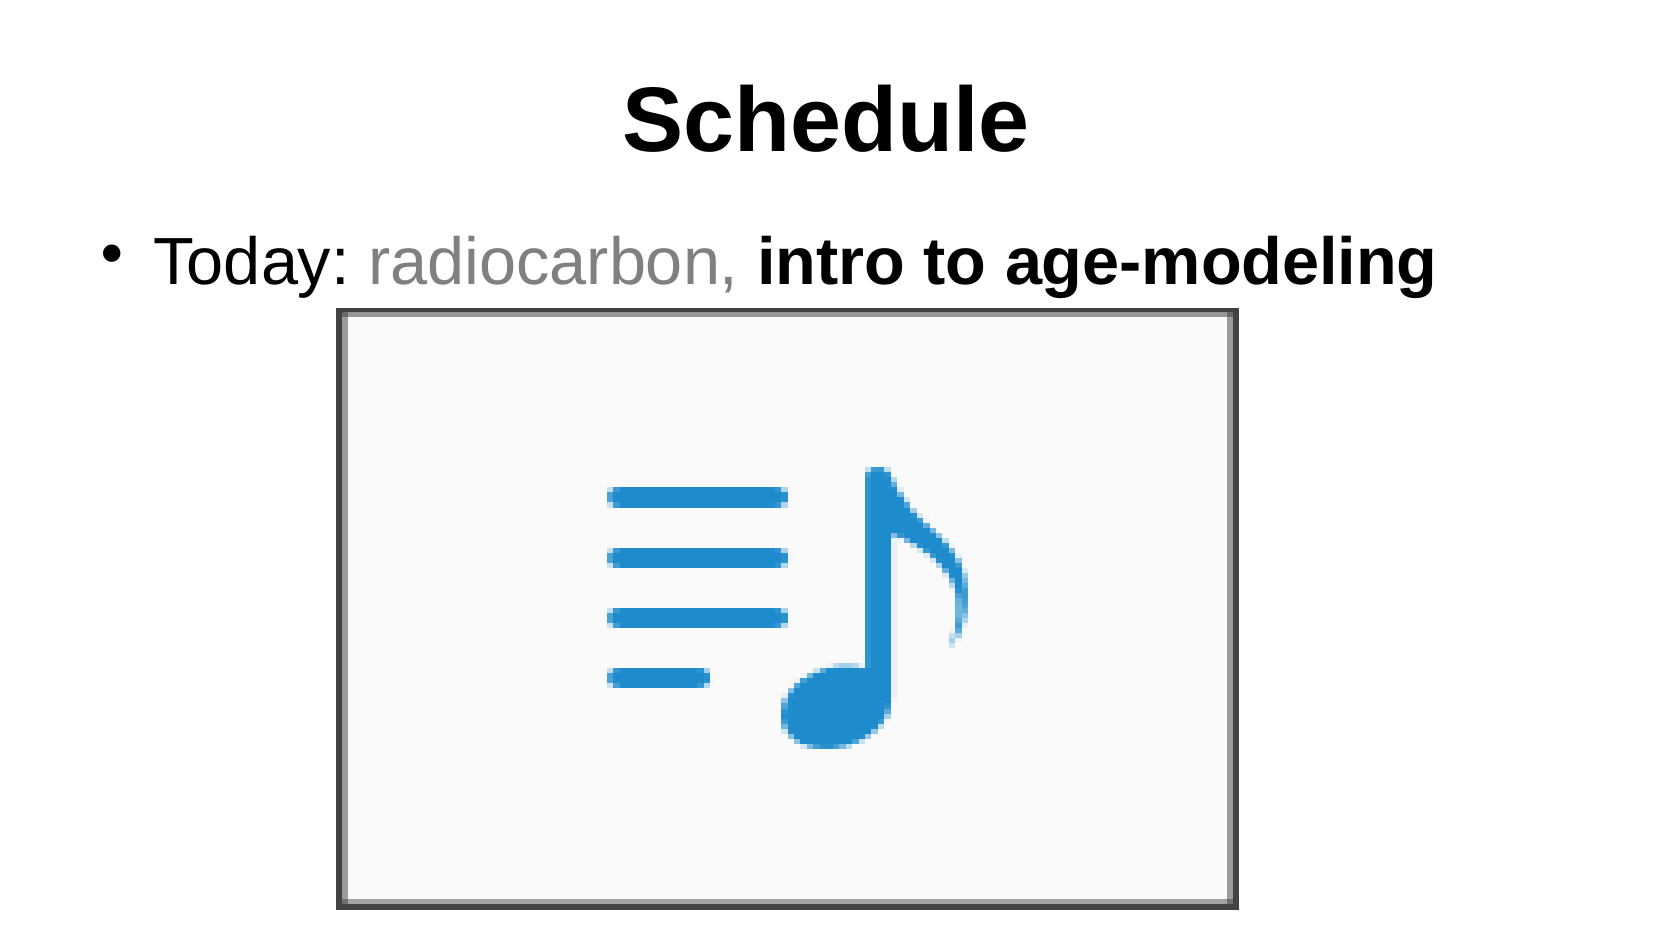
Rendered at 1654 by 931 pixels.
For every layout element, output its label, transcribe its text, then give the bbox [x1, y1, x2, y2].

text_box [335, 307, 1241, 911]
text_box Schedule [82, 37, 1571, 192]
text_box Today: radiocarbon, intro to age-modeling [82, 217, 1571, 757]
